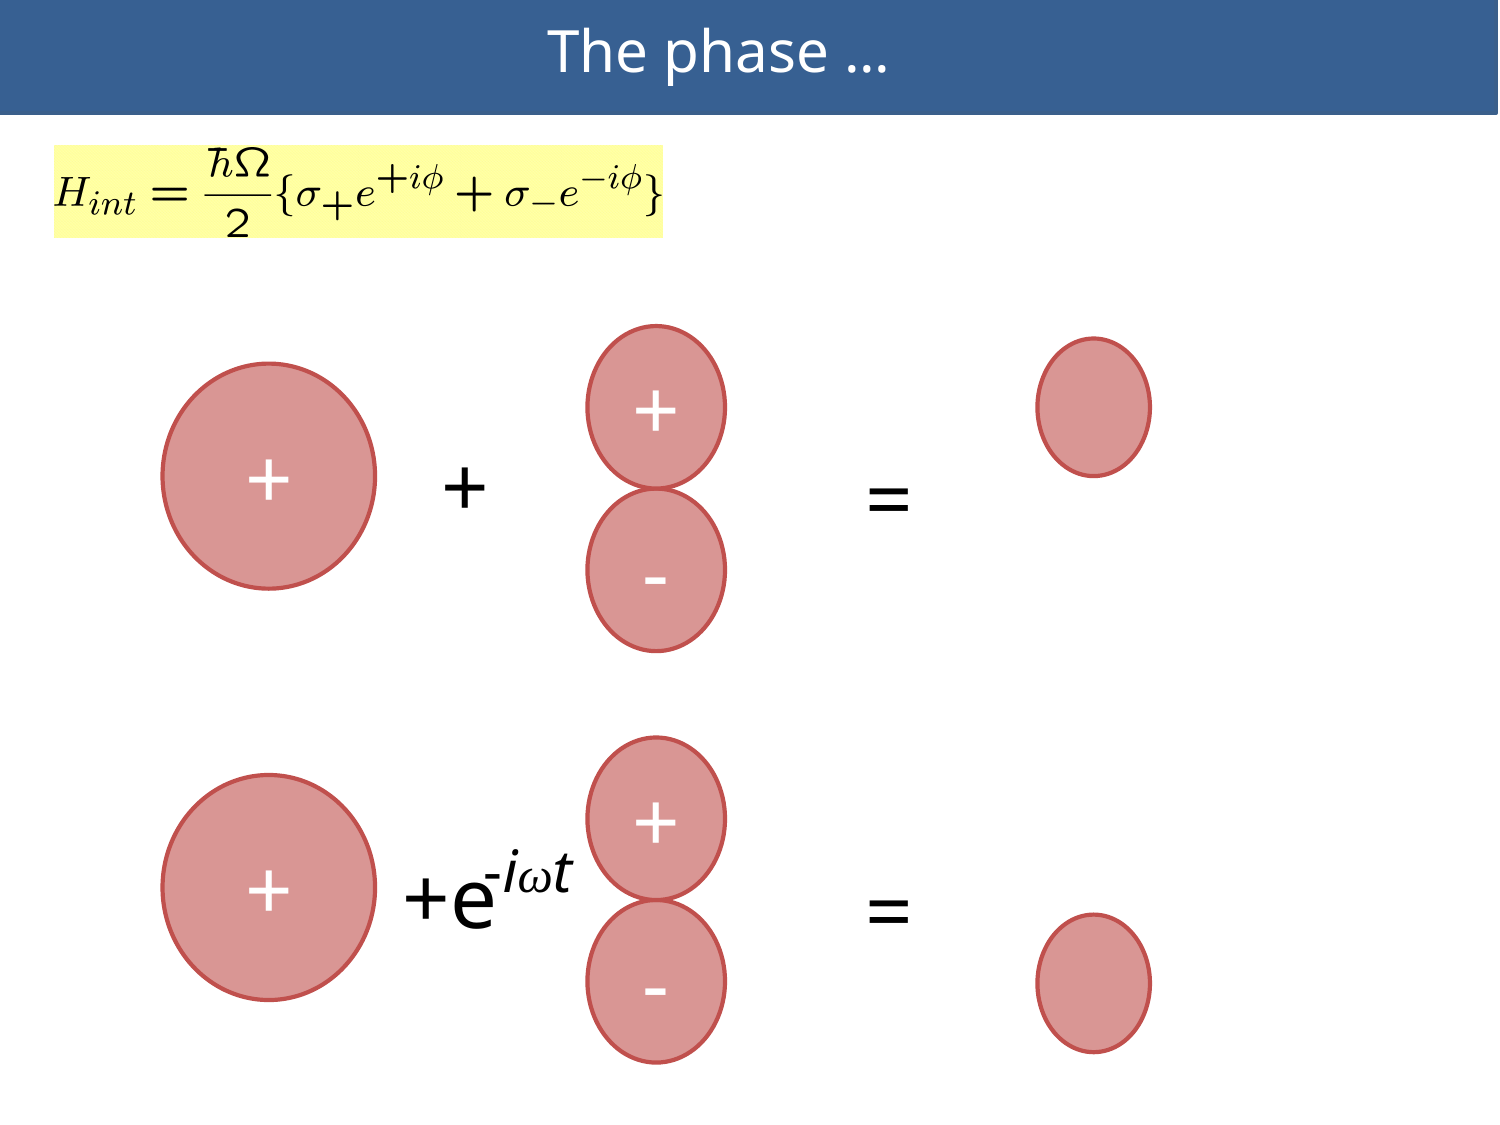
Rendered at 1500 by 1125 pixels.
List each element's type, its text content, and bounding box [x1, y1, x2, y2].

text_box + [587, 737, 726, 901]
text_box = [851, 438, 929, 555]
text_box [1037, 914, 1150, 1053]
text_box +e [388, 837, 513, 953]
text_box + [162, 774, 376, 1001]
text_box = [851, 849, 929, 966]
text_box - [587, 900, 726, 1063]
list The phase ... [156, 12, 1282, 110]
text_box [1037, 338, 1150, 477]
text_box + [426, 426, 504, 542]
text_box -iωt [468, 826, 587, 912]
text_box +e [462, 891, 468, 901]
text_box + [587, 326, 726, 489]
text_box - [587, 489, 726, 652]
text_box + [162, 363, 376, 589]
picture [54, 145, 663, 238]
